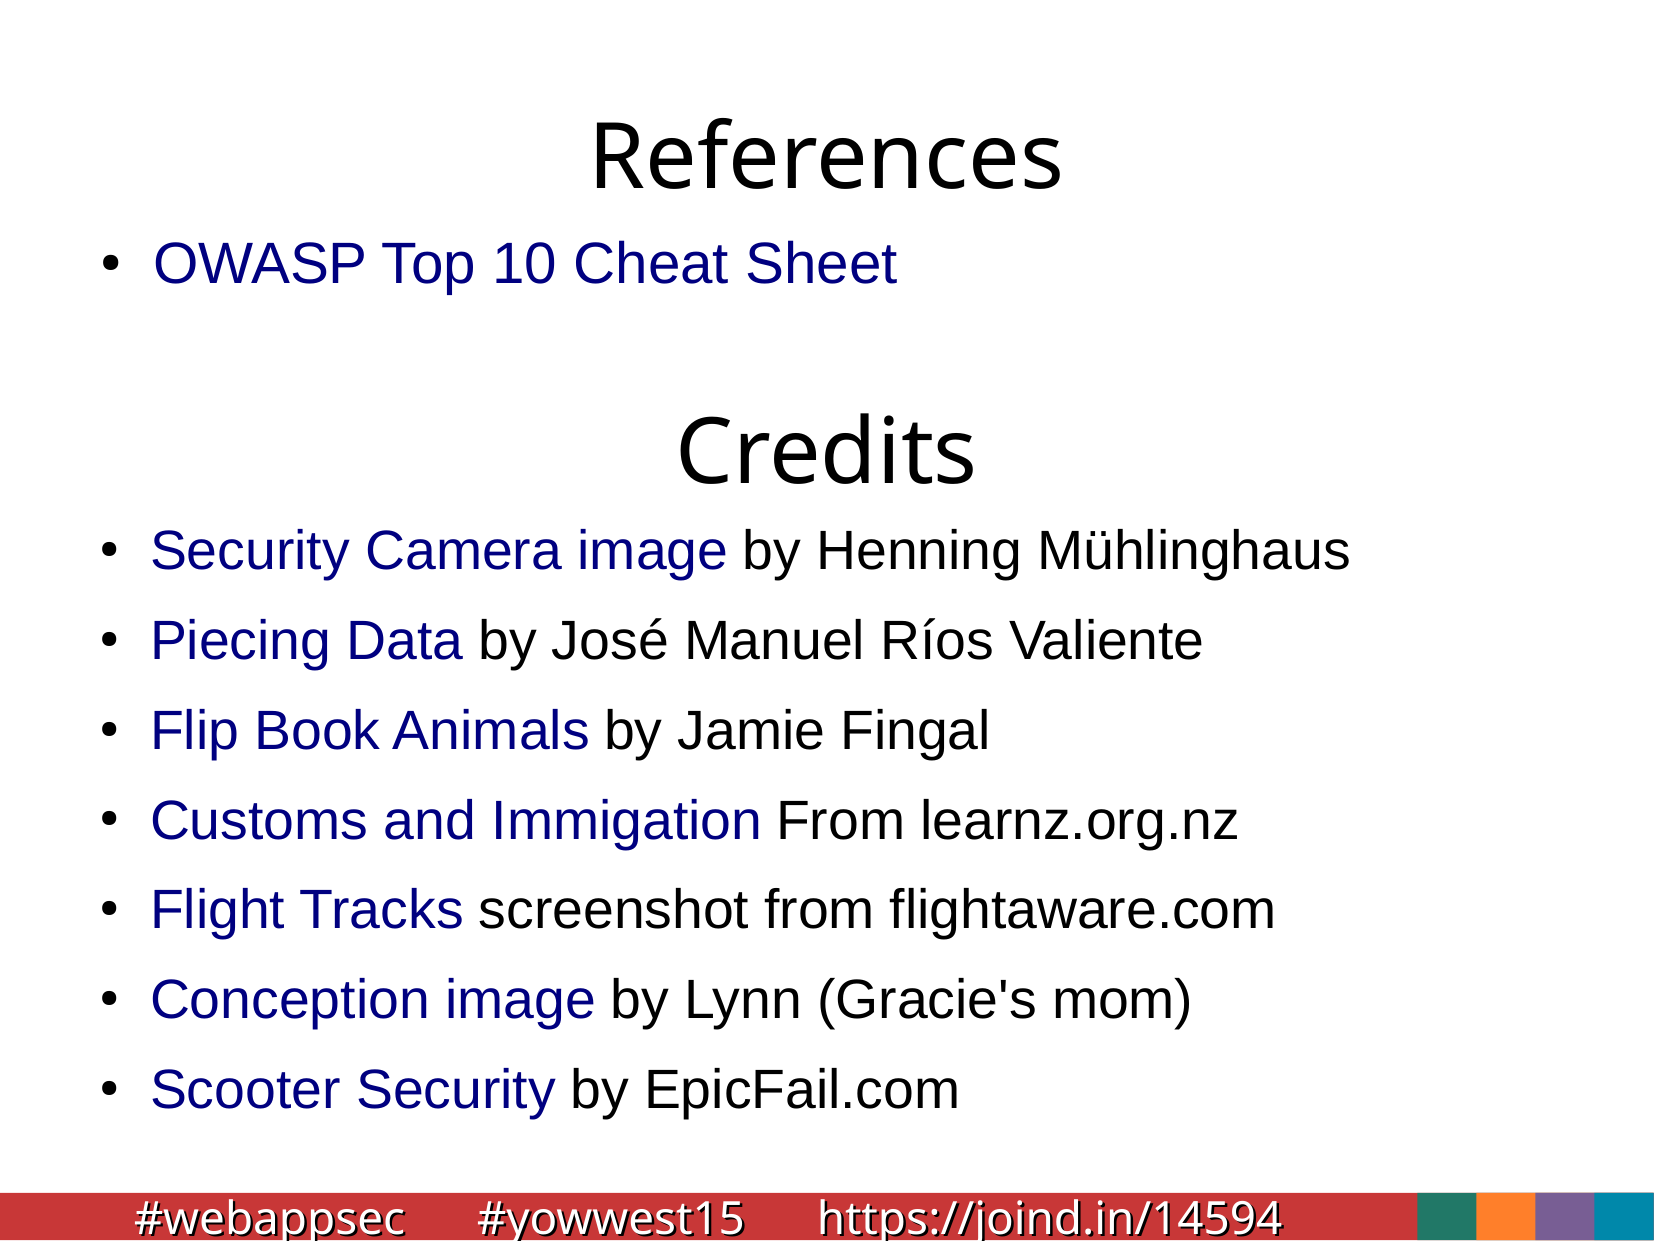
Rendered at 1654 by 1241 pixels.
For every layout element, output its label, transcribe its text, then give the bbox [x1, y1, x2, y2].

list Security Camera image by Henning Mühlinghaus Piecing Data by José Manuel Ríos Valiente Flip Book Animals by Jamie Fingal Customs and Immigation From learnz.org.nz Flight Tracks screenshot from flightaware.com Conception image by Lynn (Gracie's mom) Scooter Security by EpicFail.com [82, 519, 1571, 1123]
title References [82, 49, 1571, 231]
title Credits [82, 355, 1571, 519]
list OWASP Top 10 Cheat Sheet [82, 231, 1571, 355]
